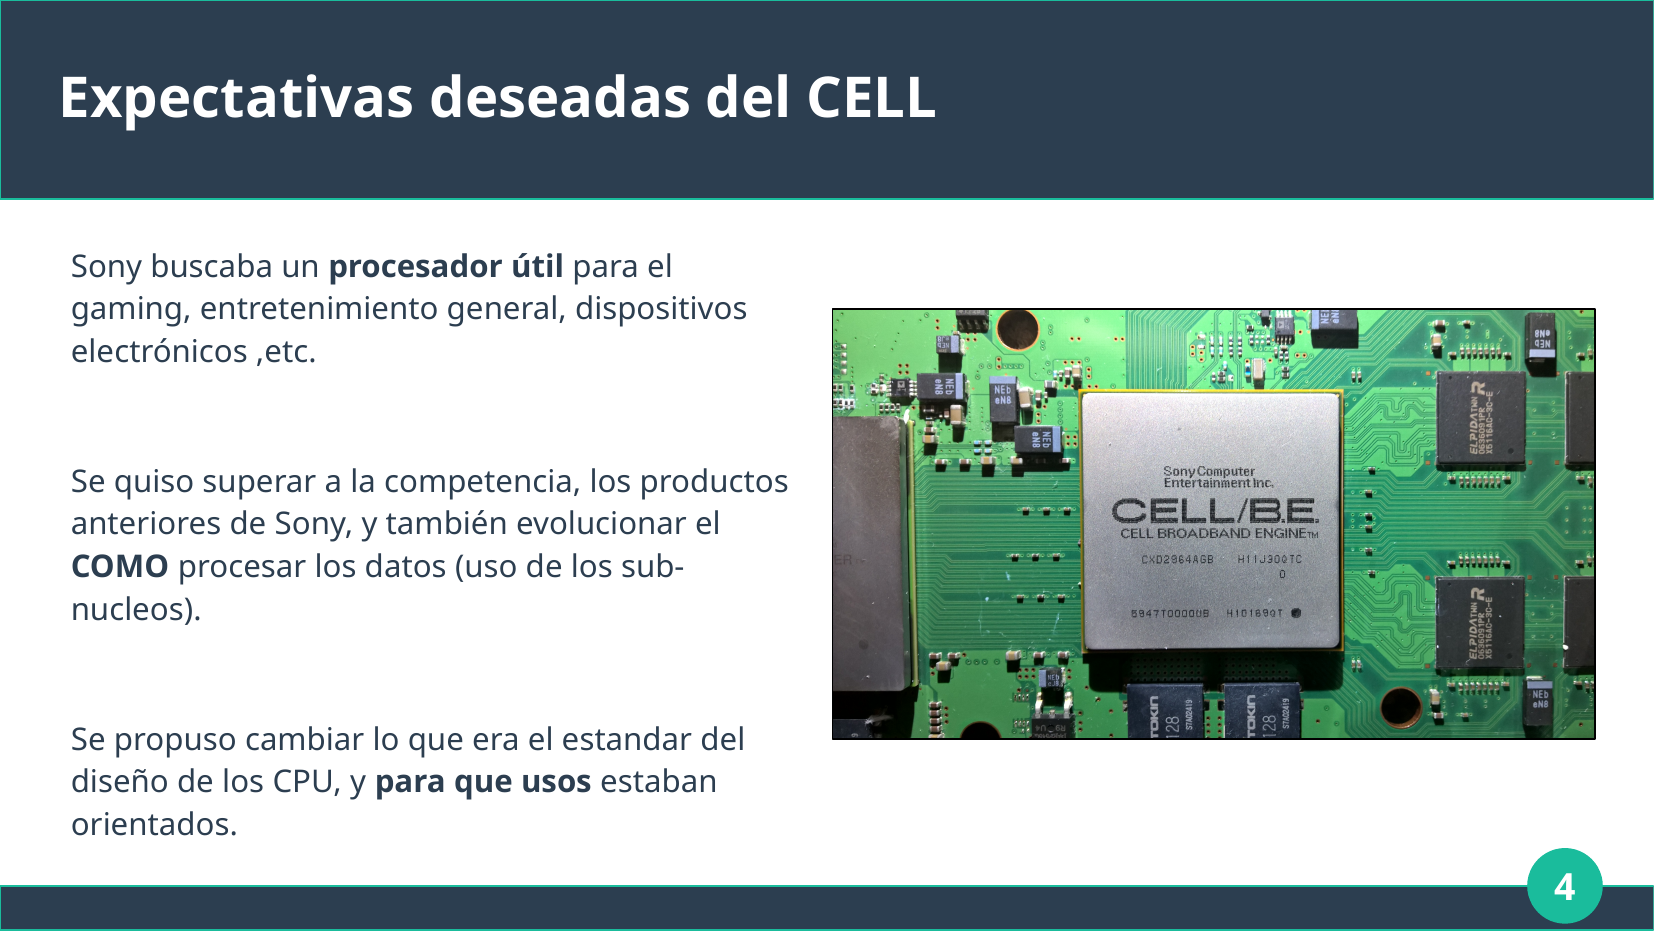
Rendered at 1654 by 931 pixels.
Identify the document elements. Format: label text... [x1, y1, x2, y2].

title Expectativas deseadas del CELL [59, 37, 1595, 156]
list Sony buscaba un procesador útil para el gaming, entretenimiento general, dispositivos electrónicos ,etc. Se quiso superar a la competencia, los productos anteriores de Sony, y también evolucionar el COMO procesar los datos (uso de los sub-nucleos). Se propuso cambiar lo que era el estandar del diseño de los CPU, y para que usos estaban orientados. [0, 243, 798, 864]
picture [833, 310, 1595, 739]
